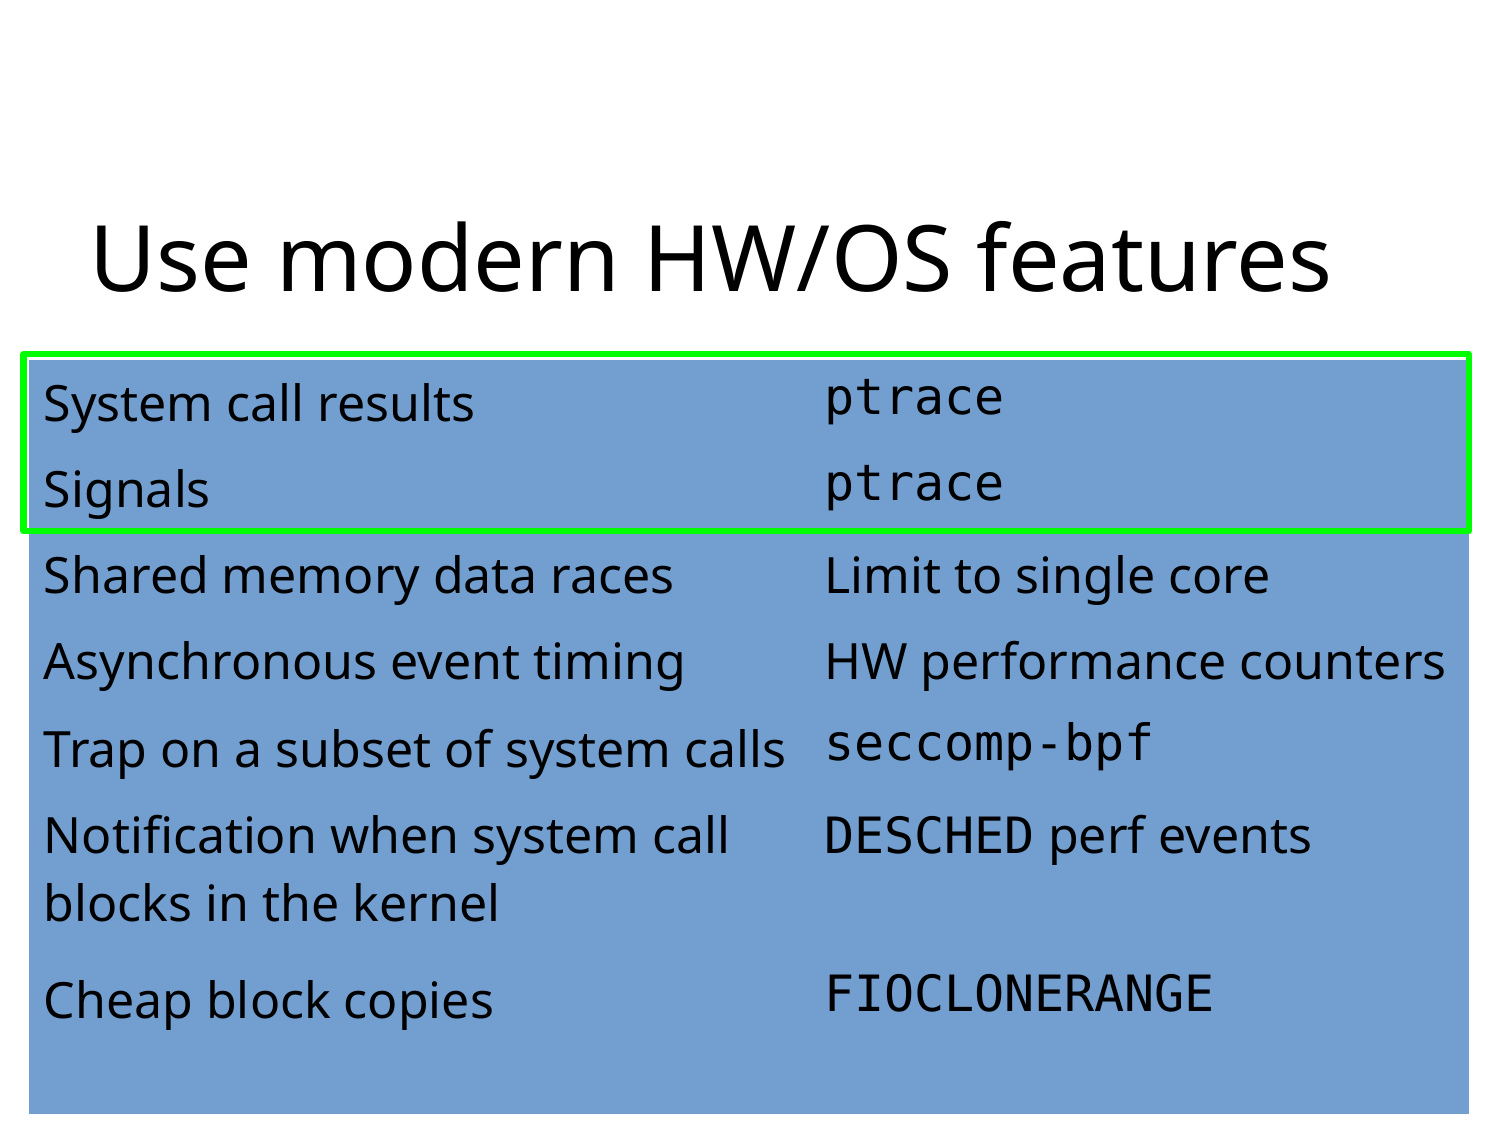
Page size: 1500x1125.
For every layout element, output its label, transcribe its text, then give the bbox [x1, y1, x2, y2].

table_cell DESCHED perf events [809, 793, 1469, 958]
table_cell seccomp-bpf [809, 706, 1469, 793]
table_cell Signals [29, 446, 809, 528]
table_cell Limit to single core [809, 534, 1469, 618]
table_cell HW performance counters [809, 618, 1469, 706]
table_cell Asynchronous event timing [29, 618, 809, 706]
table_cell Notification when system call blocks in the kernel [29, 793, 809, 958]
table_cell Shared memory data races [29, 534, 809, 618]
text_box Use modern HW/OS features [74, 172, 1424, 337]
table_cell ptrace [809, 446, 1466, 528]
table_cell FIOCLONERANGE [809, 958, 1469, 1114]
table_cell Cheap block copies [29, 958, 809, 1114]
table_header ptrace [809, 360, 1466, 446]
table_cell Trap on a subset of system calls [29, 706, 809, 793]
table_header System call results [29, 360, 809, 446]
